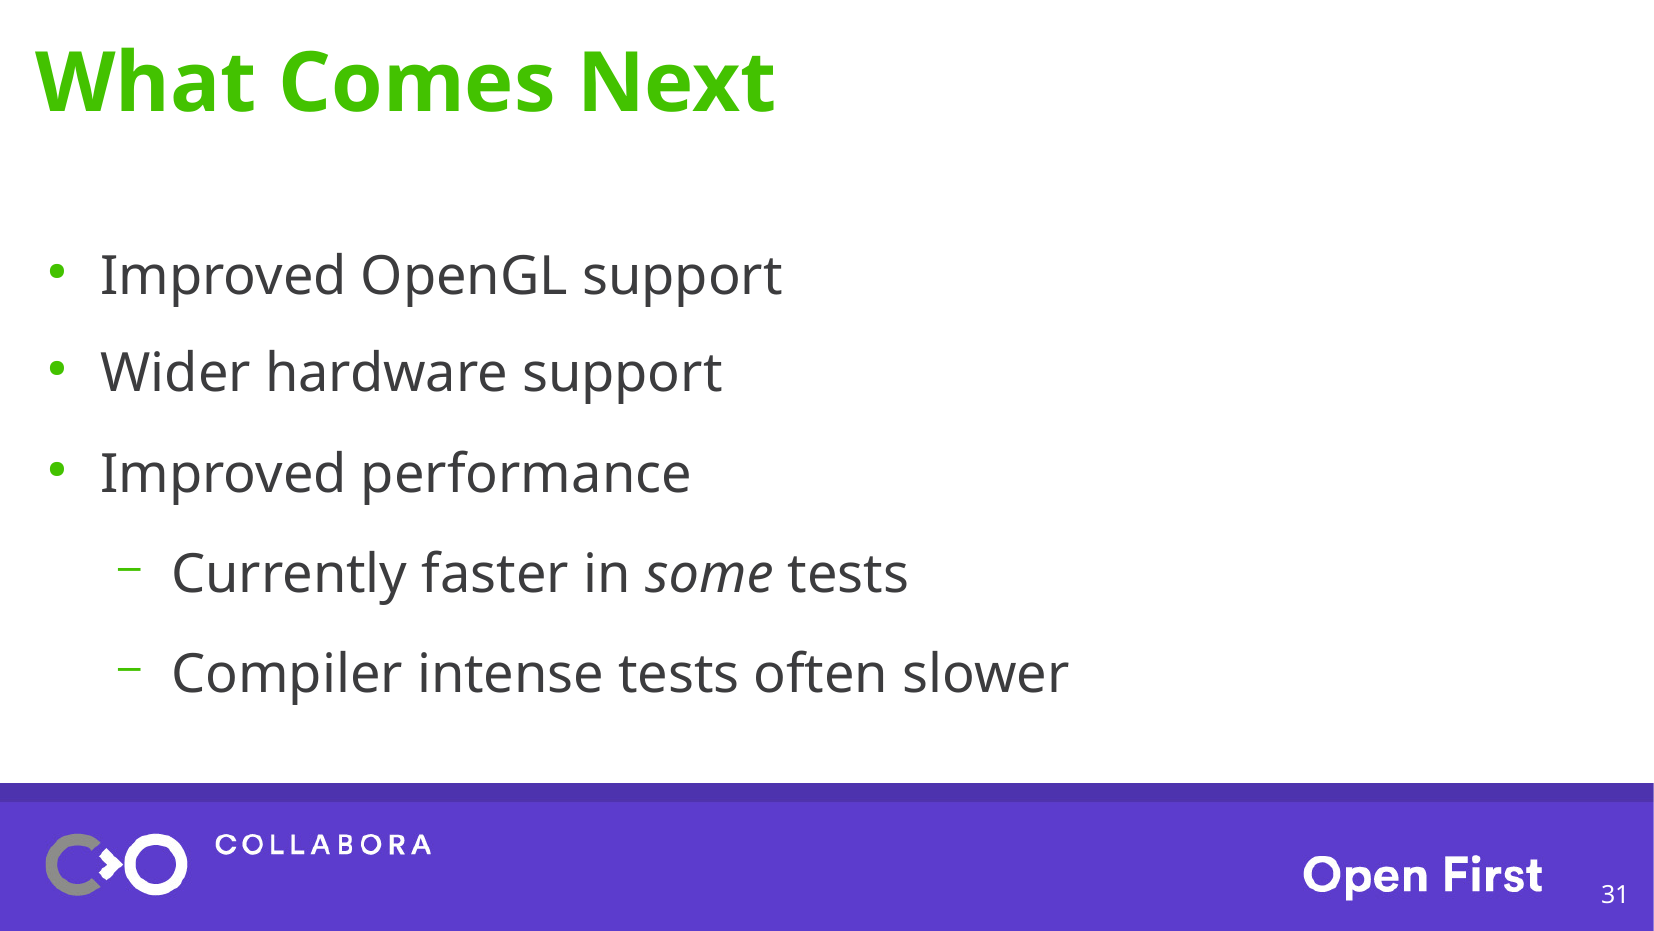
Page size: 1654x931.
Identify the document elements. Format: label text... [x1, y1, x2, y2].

title What Comes Next [35, 28, 1609, 192]
picture [0, 0, 1654, 931]
list Improved OpenGL support Wider hardware support Improved performance Currently faster in some tests Compiler intense tests often slower [29, 207, 1602, 851]
